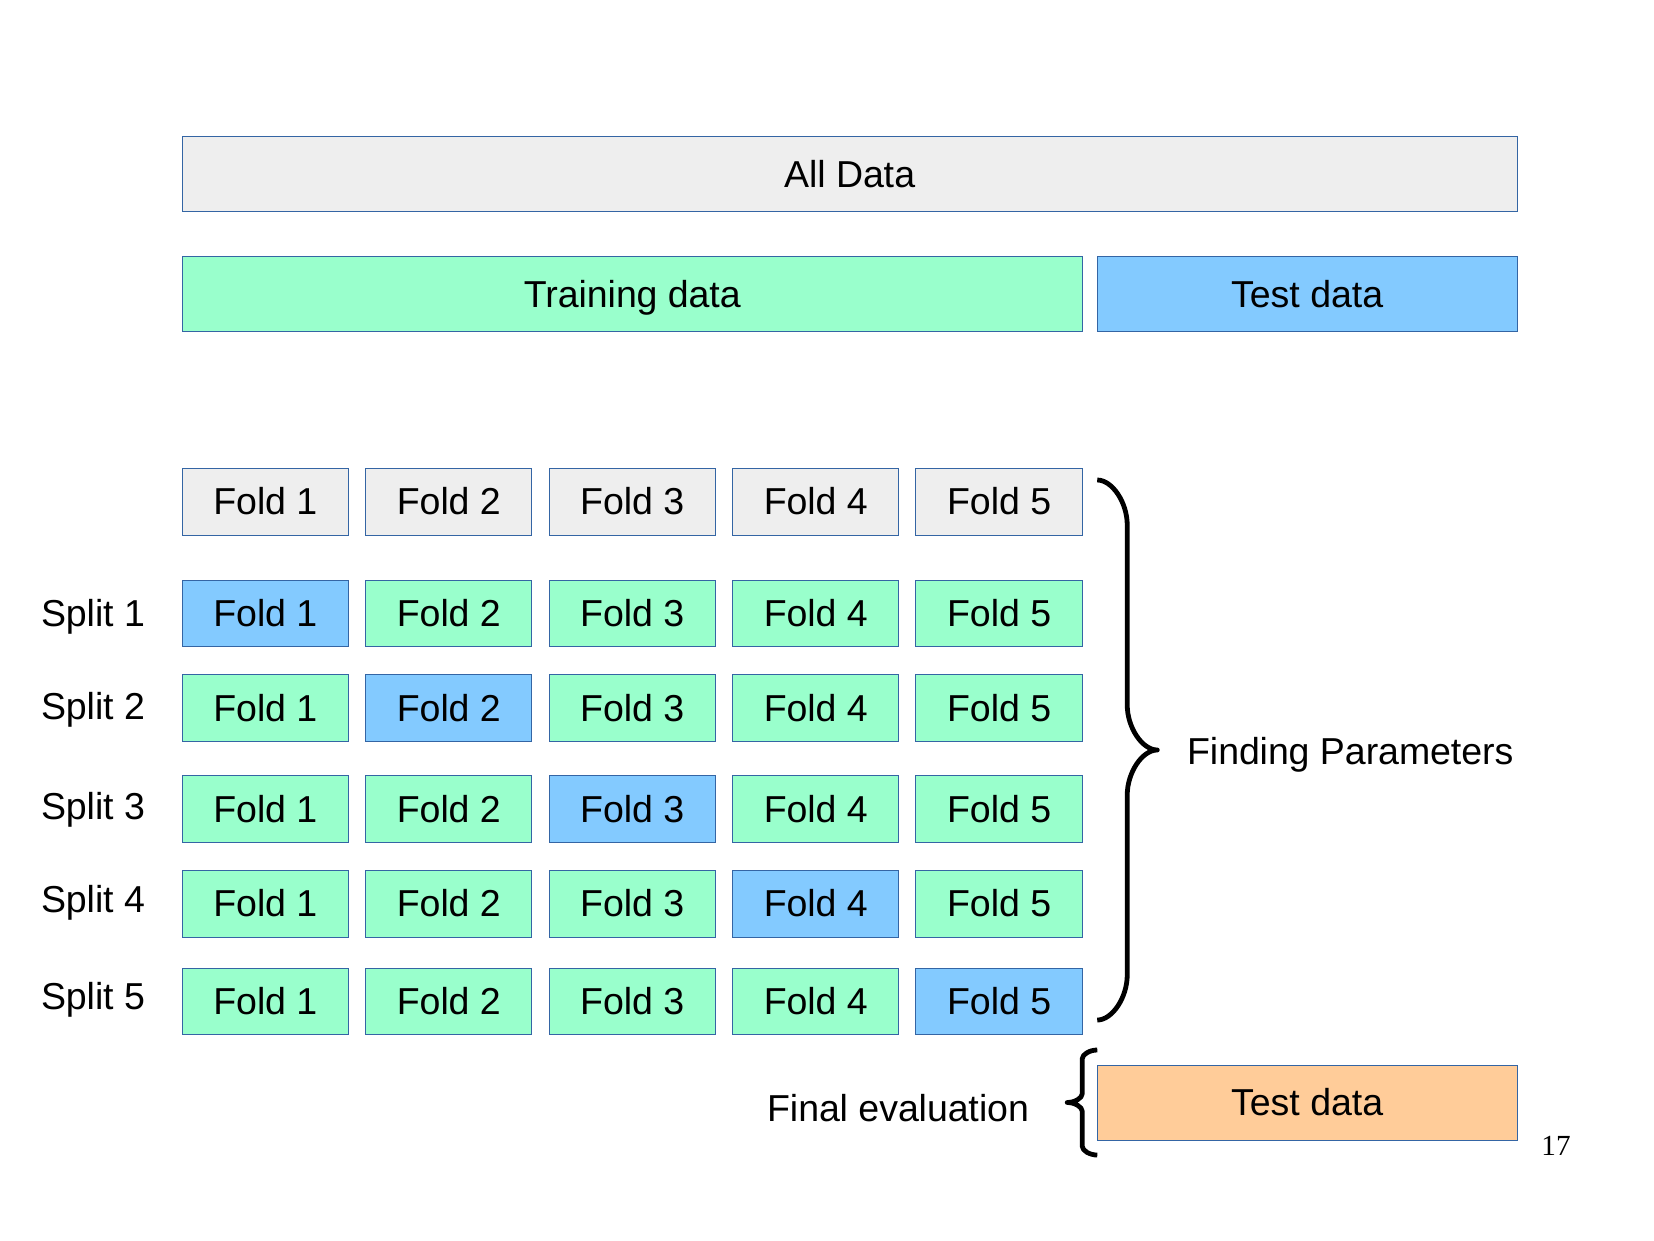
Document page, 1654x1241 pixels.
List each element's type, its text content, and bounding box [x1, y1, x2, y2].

text_box Test data [1097, 256, 1518, 332]
text_box Finding Parameters [1172, 723, 1576, 781]
text_box Fold 5 [915, 580, 1083, 647]
text_box Fold 5 [915, 968, 1083, 1035]
text_box Fold 3 [549, 775, 716, 843]
text_box Fold 1 [182, 775, 349, 843]
text_box Fold 1 [182, 870, 349, 938]
text_box Fold 4 [732, 775, 899, 843]
text_box Split 5 [26, 967, 164, 1025]
text_box Fold 2 [365, 580, 532, 647]
text_box Fold 4 [732, 968, 899, 1035]
text_box Fold 3 [549, 580, 716, 647]
text_box Fold 4 [732, 870, 899, 938]
text_box Test data [1097, 1065, 1518, 1141]
text_box Fold 2 [365, 968, 532, 1035]
text_box Fold 5 [915, 674, 1083, 742]
text_box Split 2 [26, 678, 164, 736]
text_box Fold 3 [549, 968, 716, 1035]
text_box Split 1 [26, 585, 164, 642]
text_box Fold 1 [182, 468, 349, 536]
text_box Fold 1 [182, 968, 349, 1035]
text_box Fold 1 [182, 580, 349, 647]
text_box Fold 2 [365, 870, 532, 938]
text_box Fold 4 [732, 580, 899, 647]
text_box Fold 5 [915, 870, 1083, 938]
text_box Fold 5 [915, 468, 1083, 536]
text_box Fold 2 [365, 775, 532, 843]
text_box Fold 2 [365, 674, 532, 742]
text_box Fold 5 [915, 775, 1083, 843]
text_box Fold 1 [182, 674, 349, 742]
text_box Training data [182, 256, 1083, 332]
text_box Fold 4 [732, 674, 899, 742]
text_box All Data [182, 136, 1518, 212]
text_box Fold 3 [549, 870, 716, 938]
text_box Final evaluation [752, 1080, 1053, 1137]
text_box Fold 4 [732, 468, 899, 536]
text_box Split 3 [26, 777, 164, 835]
text_box Split 4 [26, 871, 164, 929]
text_box Fold 3 [549, 674, 716, 742]
text_box Fold 3 [549, 468, 716, 536]
text_box Fold 2 [365, 468, 532, 536]
